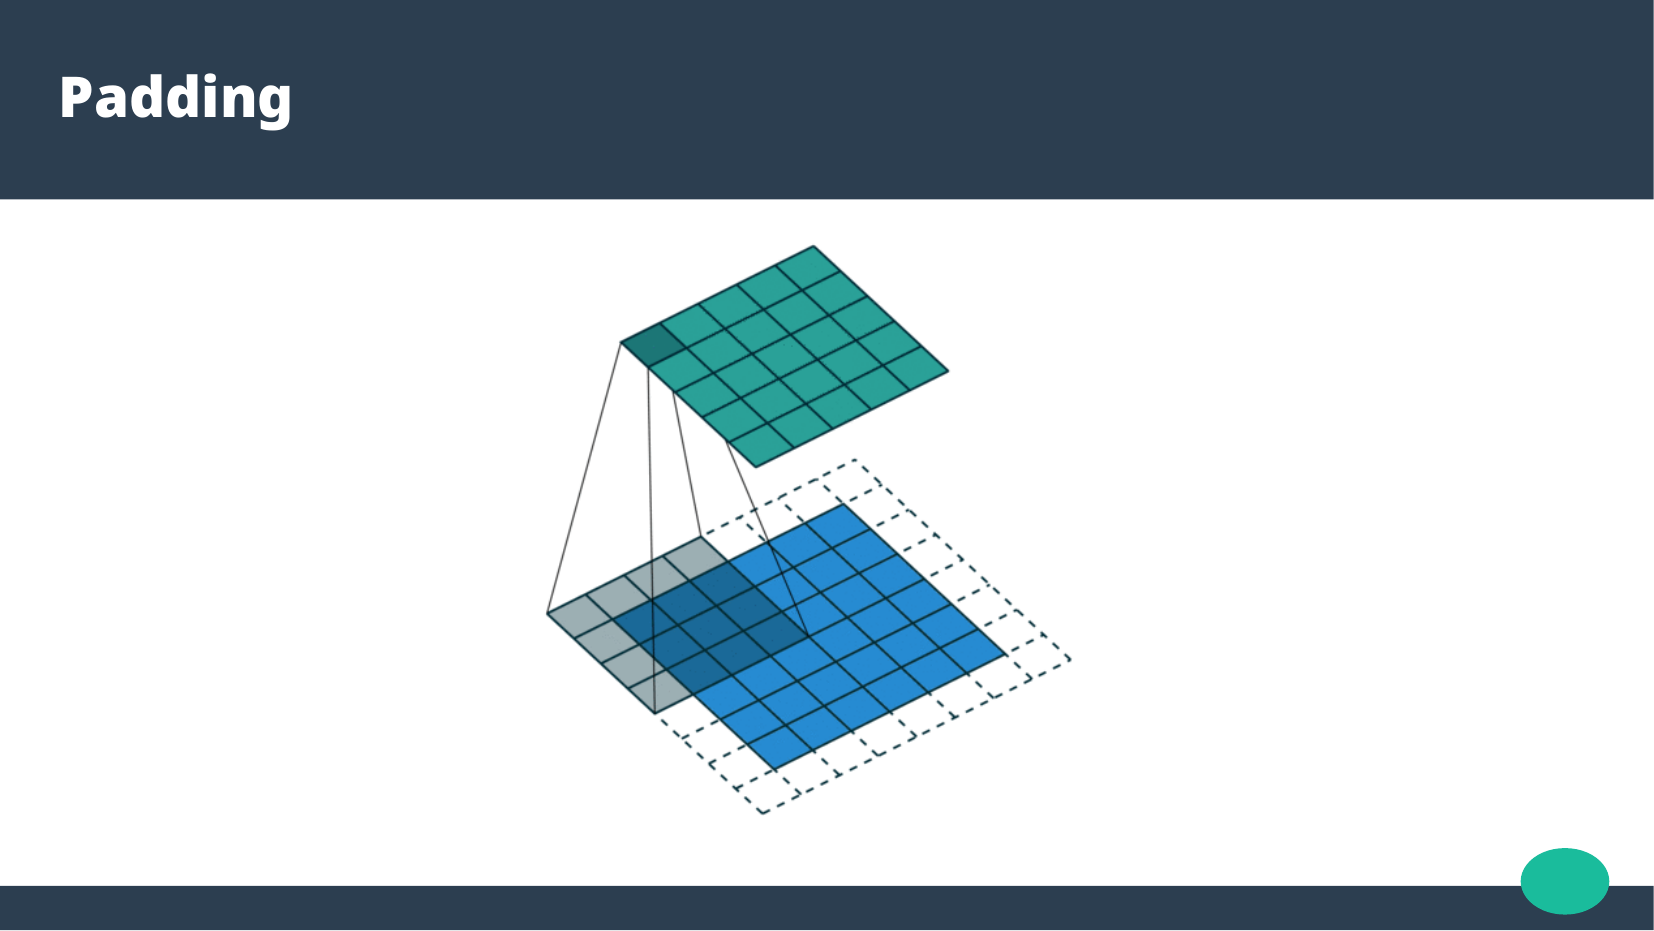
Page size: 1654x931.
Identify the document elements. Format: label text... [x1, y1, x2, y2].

title Padding [59, 37, 1595, 155]
picture [519, 218, 1099, 842]
